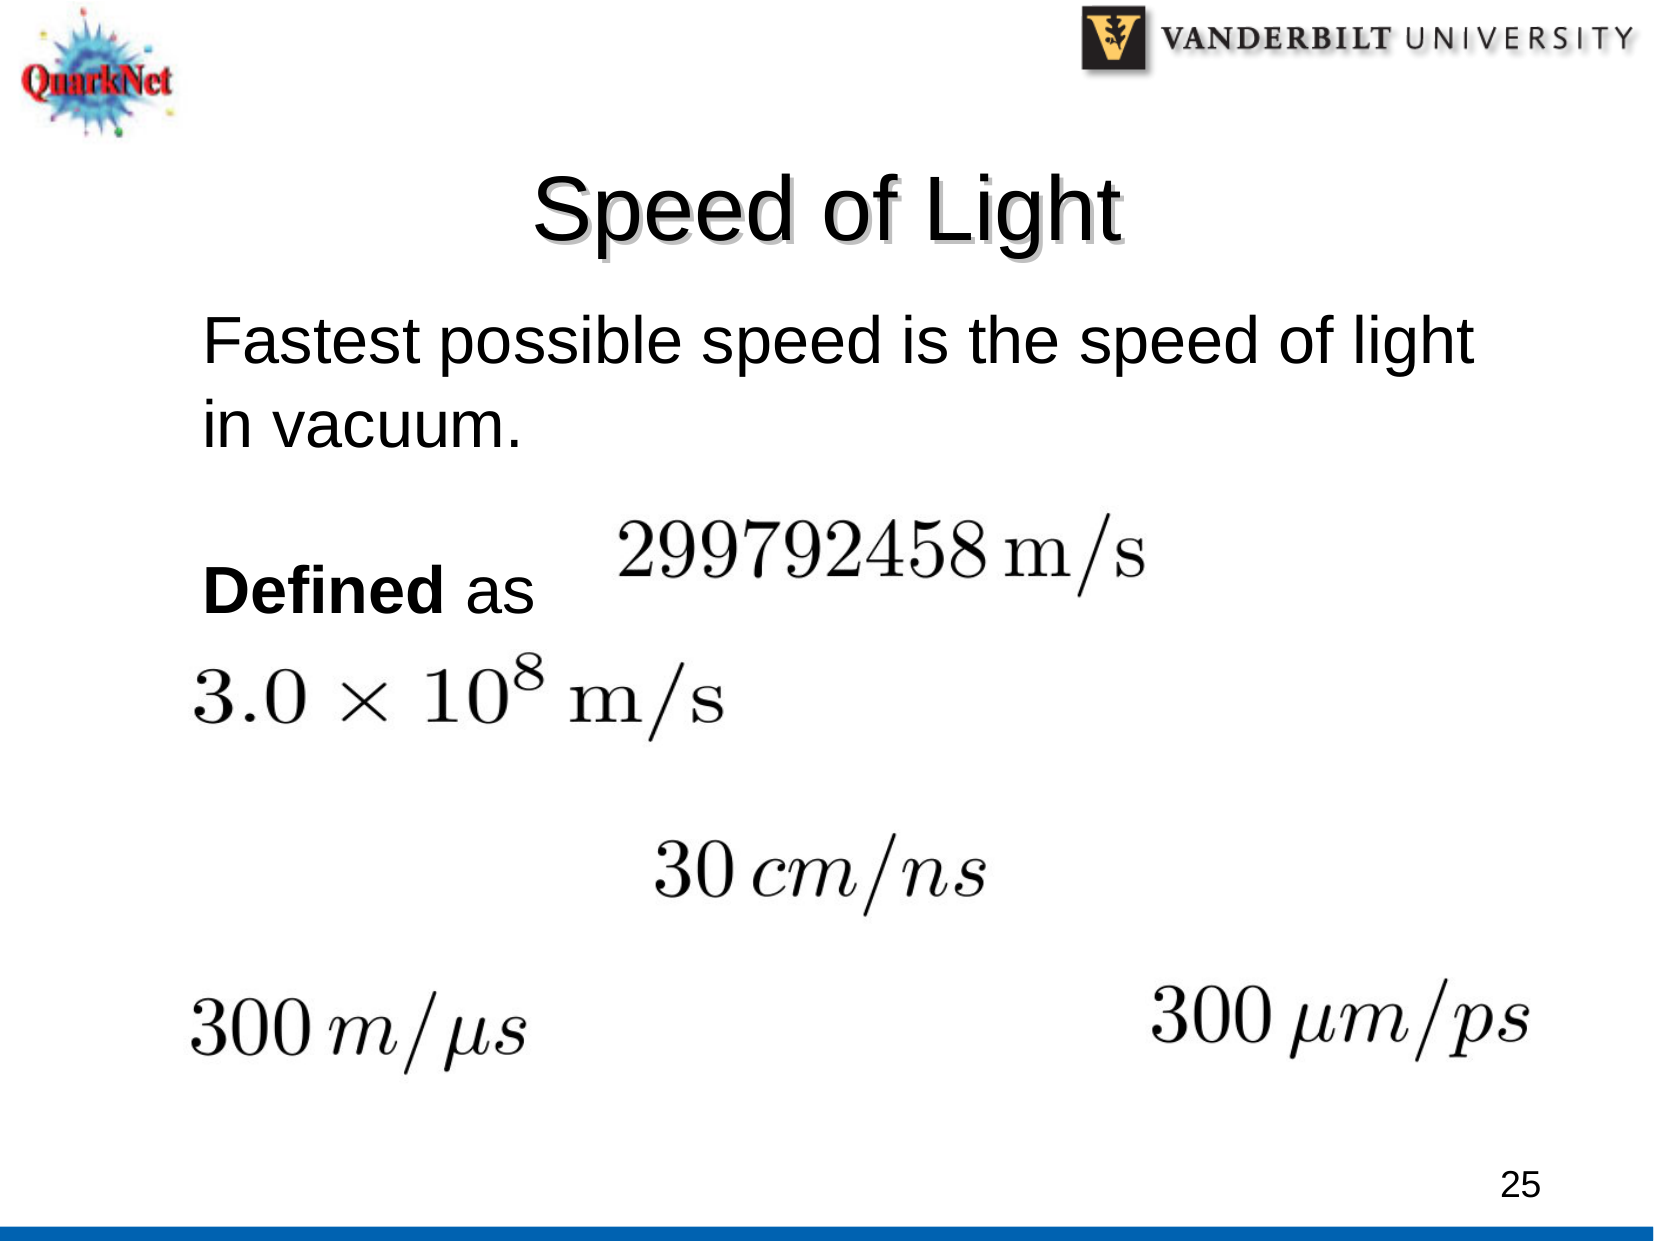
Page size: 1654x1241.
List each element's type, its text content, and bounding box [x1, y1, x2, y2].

picture [174, 970, 551, 1088]
text_box Fastest possible speed is the speed of light in vacuum. Defined as [187, 286, 1496, 635]
text_box [562, 787, 1088, 976]
picture [178, 649, 752, 751]
picture [1078, 2, 1648, 85]
picture [4, 1, 188, 152]
picture [637, 811, 1007, 938]
title Speed of Light [121, 102, 1533, 310]
picture [593, 505, 1167, 607]
picture [1136, 968, 1554, 1074]
